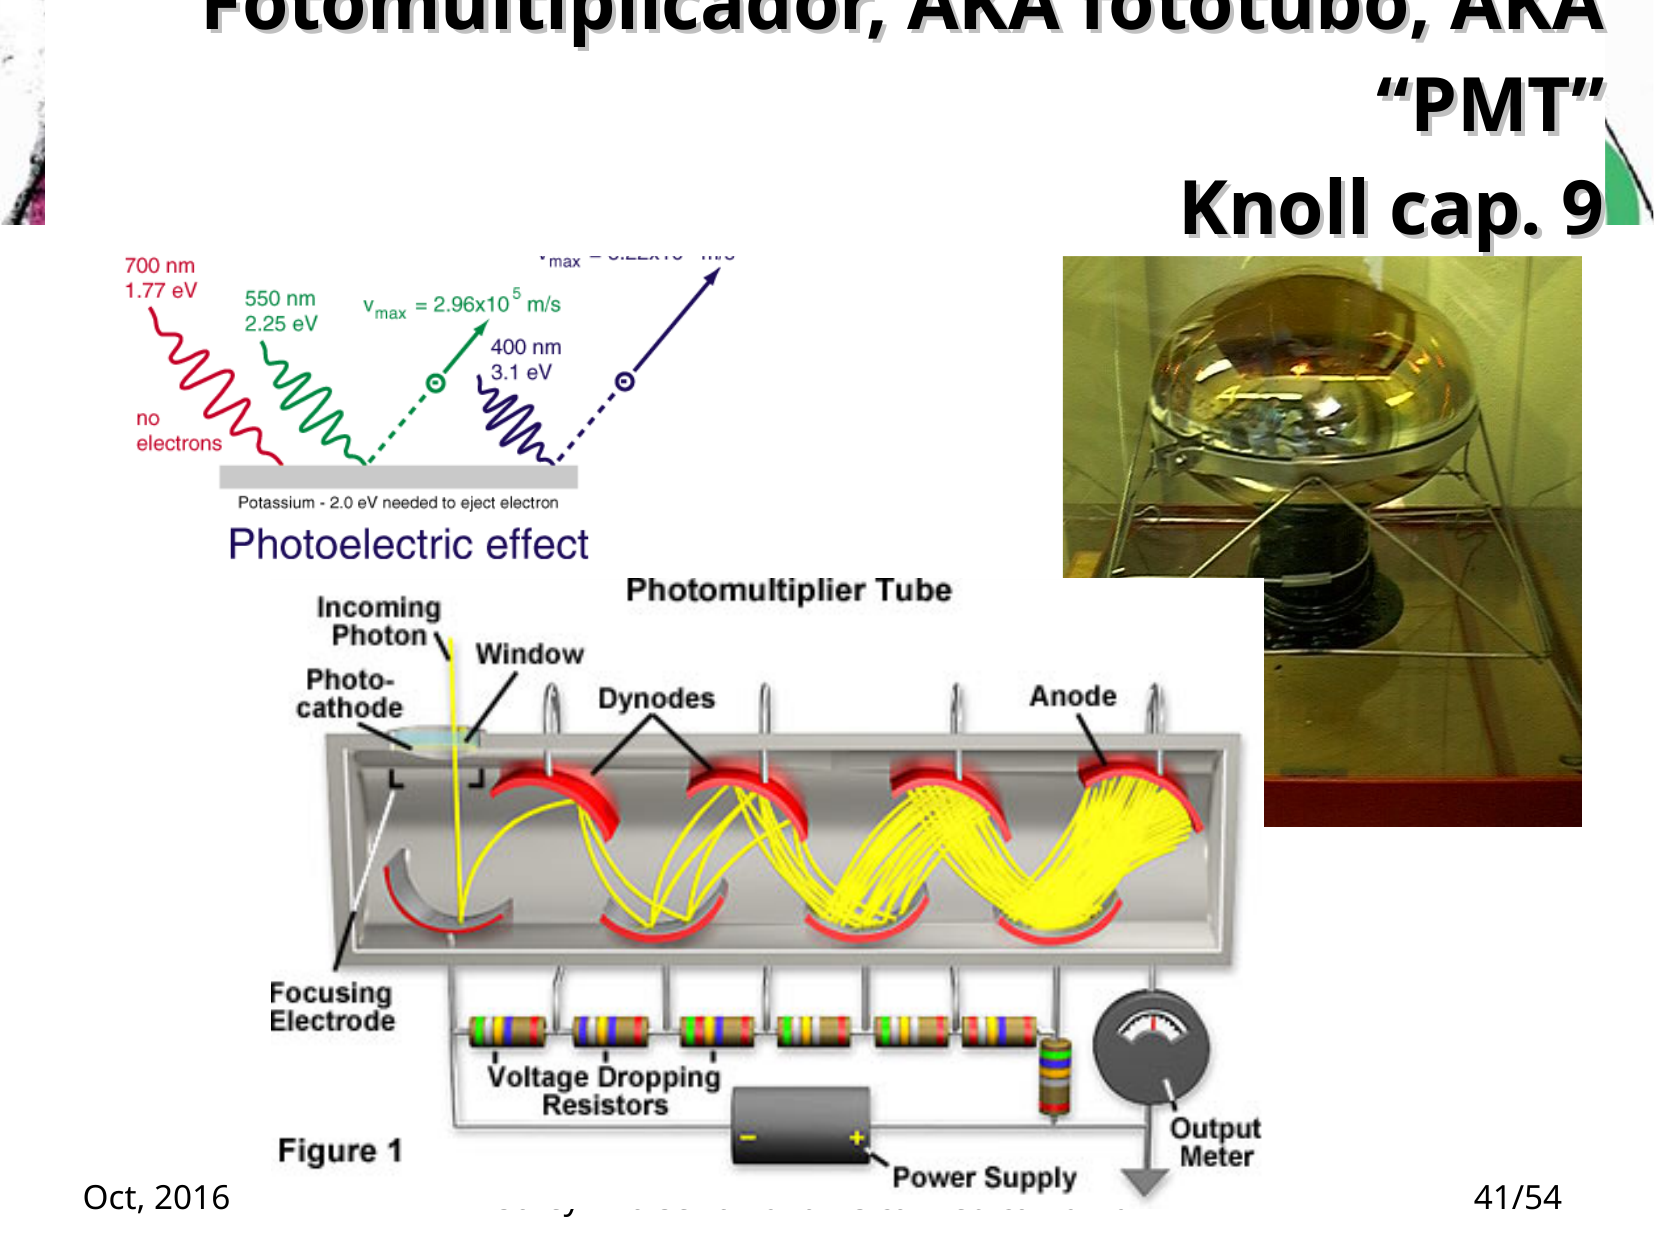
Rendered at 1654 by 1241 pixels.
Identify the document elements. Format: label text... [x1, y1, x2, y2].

picture [1606, 0, 1654, 225]
title Fotomultiplicador, AKA fototubo, AKA “PMT” Knoll cap. 9 [45, 11, 1606, 195]
picture [0, 0, 45, 225]
picture [271, 257, 1582, 1209]
picture [118, 257, 742, 567]
